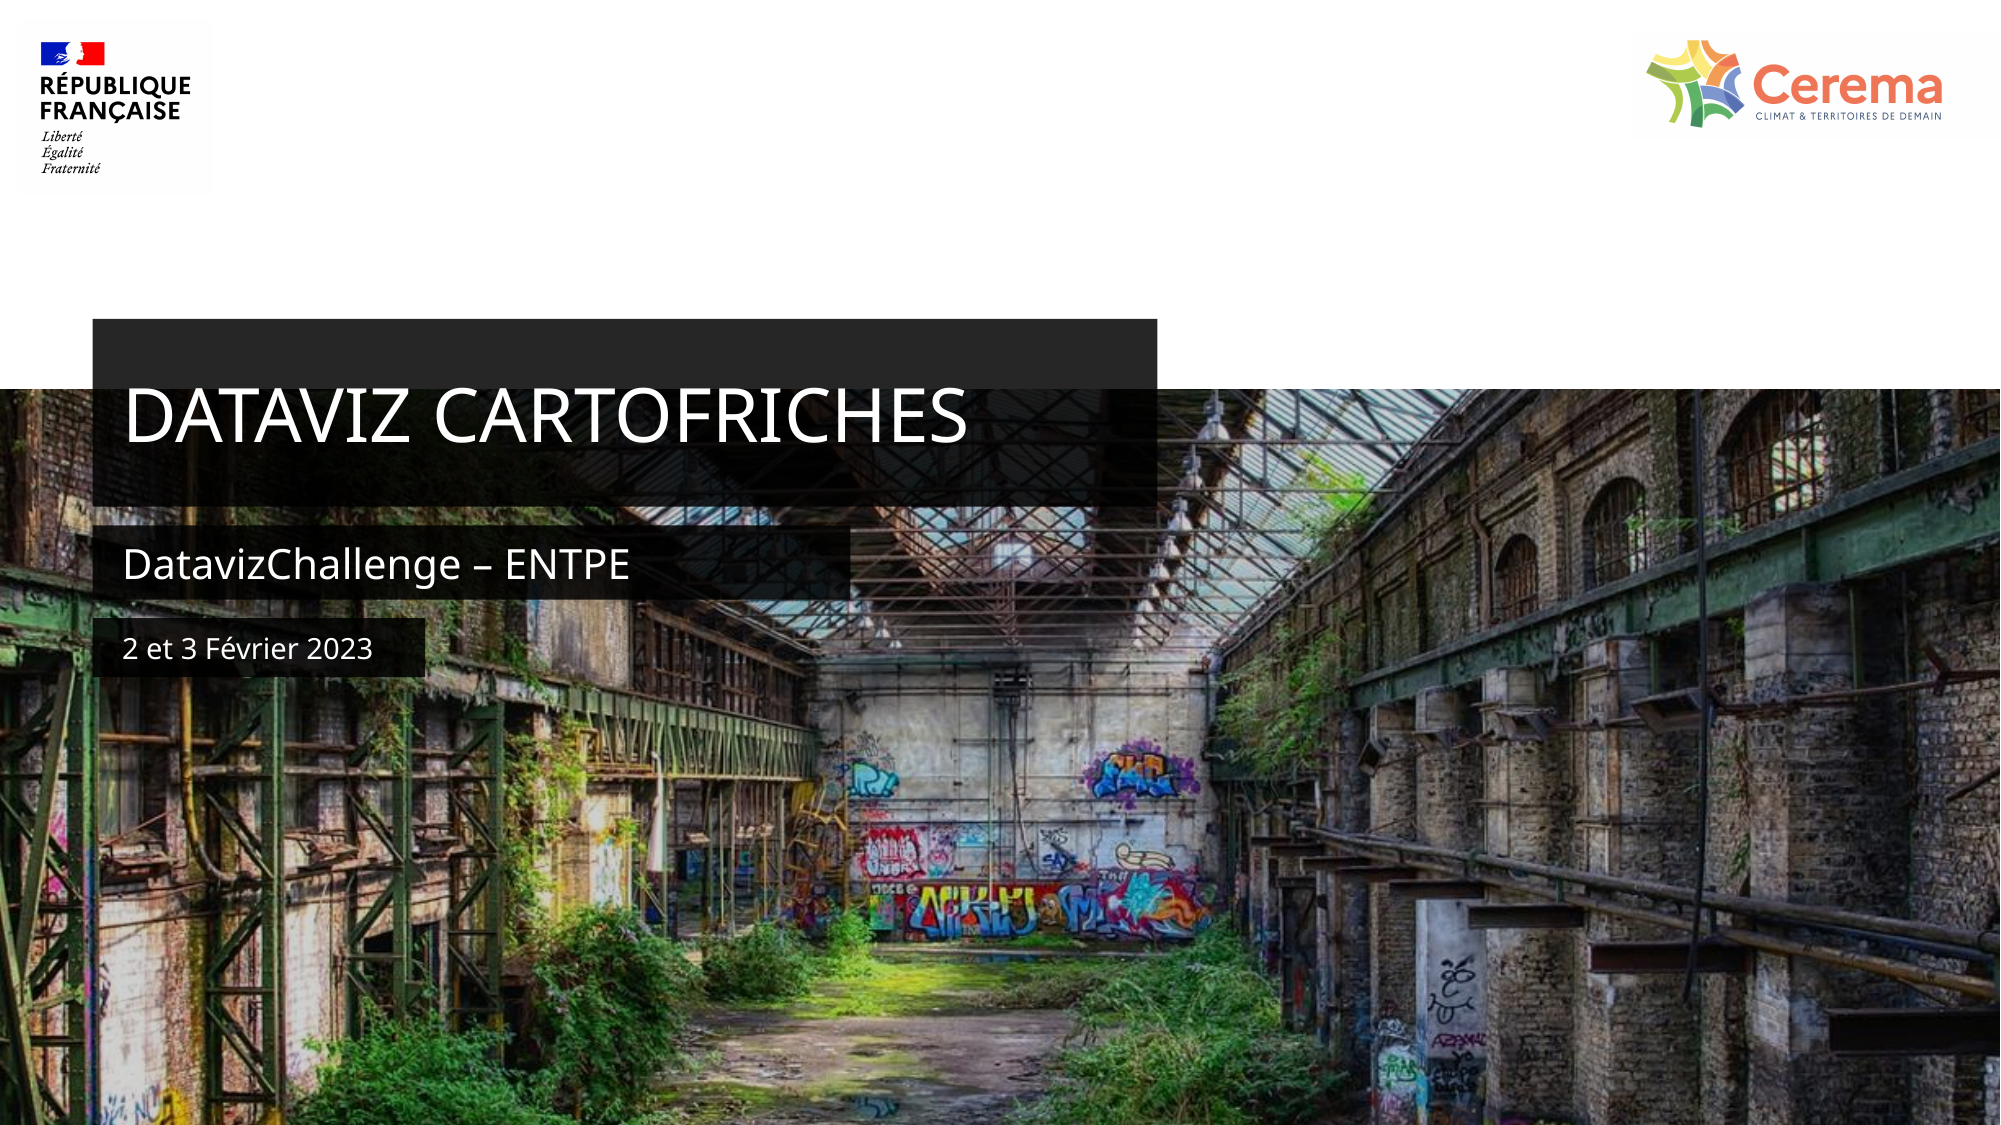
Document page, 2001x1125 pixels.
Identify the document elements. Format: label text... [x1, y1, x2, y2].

picture [0, 389, 2000, 1125]
picture [1630, 31, 2000, 139]
list DatavizChallenge – ENTPE [92, 525, 851, 600]
list 2 et 3 Février 2023 [92, 618, 426, 678]
title DATAVIZ Cartofriches [92, 318, 1158, 507]
picture [18, 19, 213, 196]
